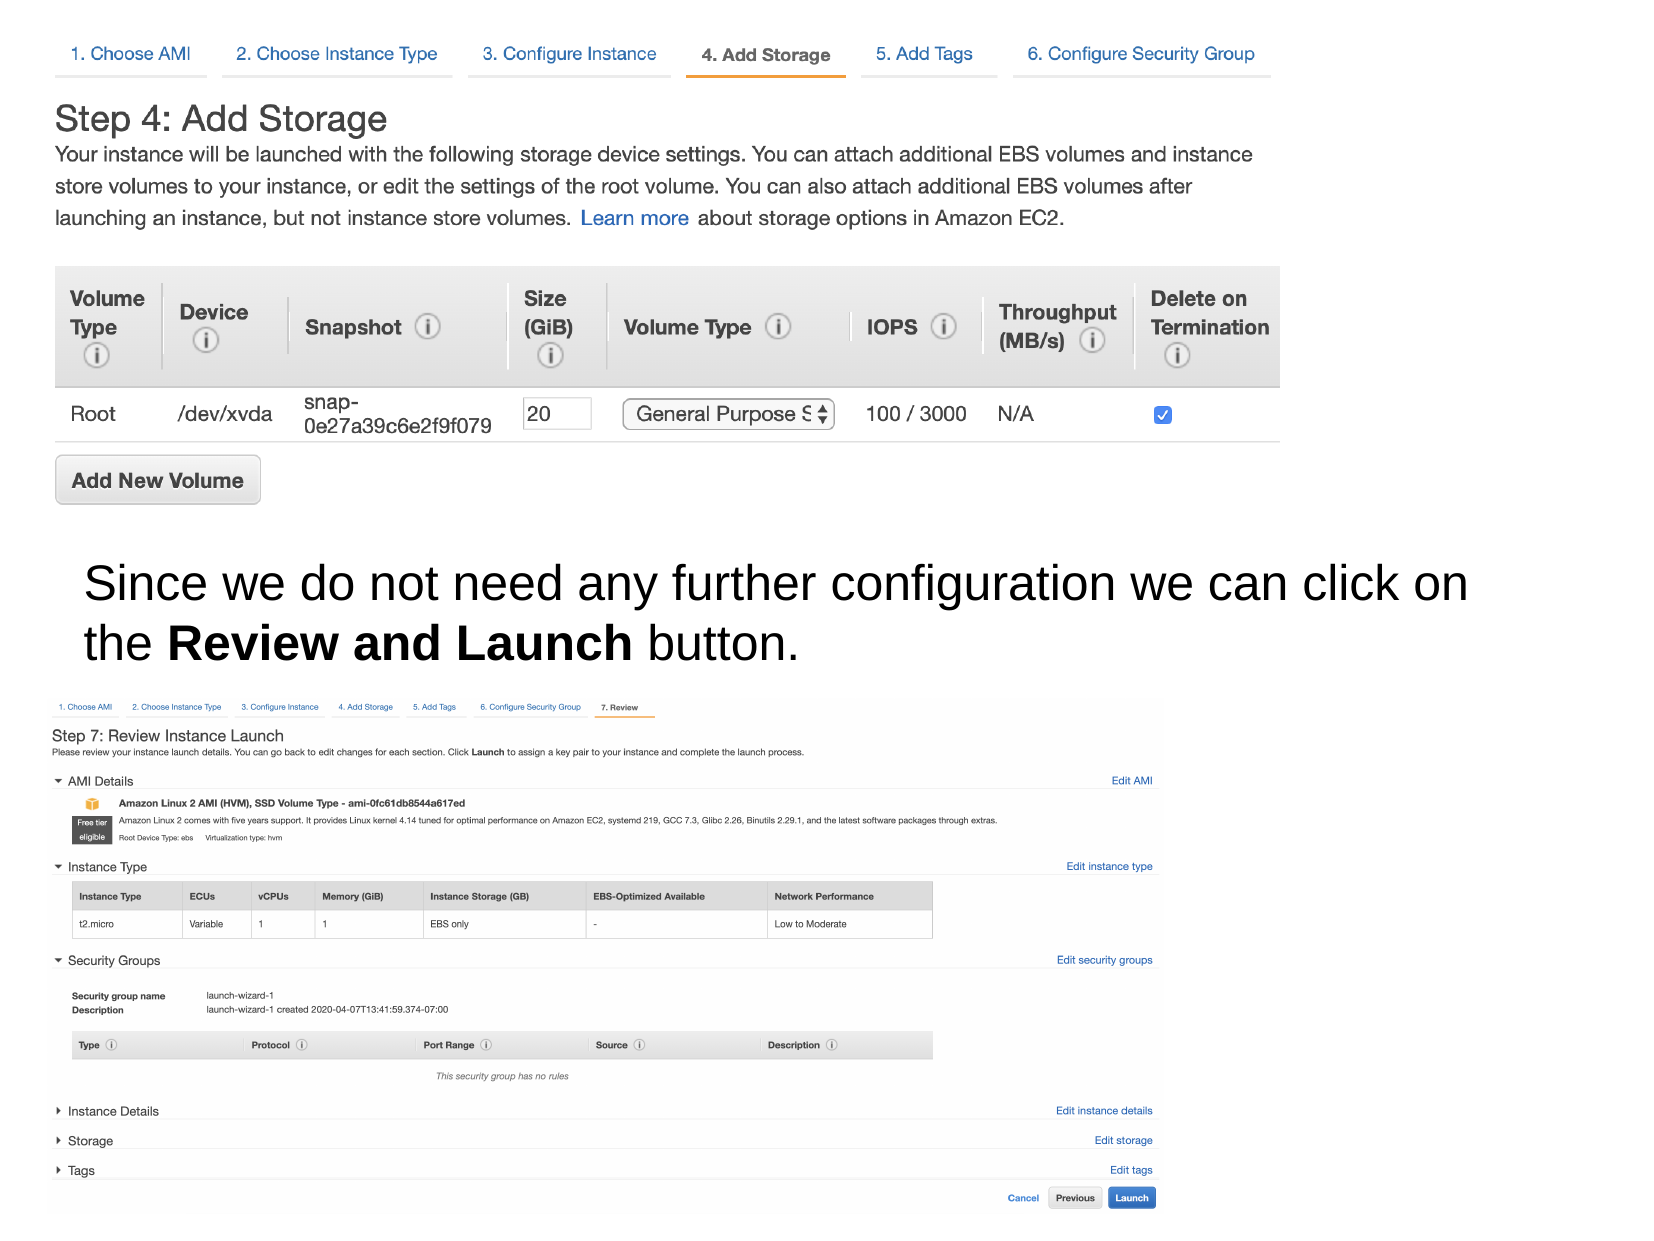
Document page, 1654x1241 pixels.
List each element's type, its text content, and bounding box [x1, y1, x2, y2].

picture [47, 698, 1164, 1214]
picture [47, 26, 1291, 524]
text_box Since we do not need any further configuration we can click on the Review and Launch button. [83, 550, 1572, 699]
